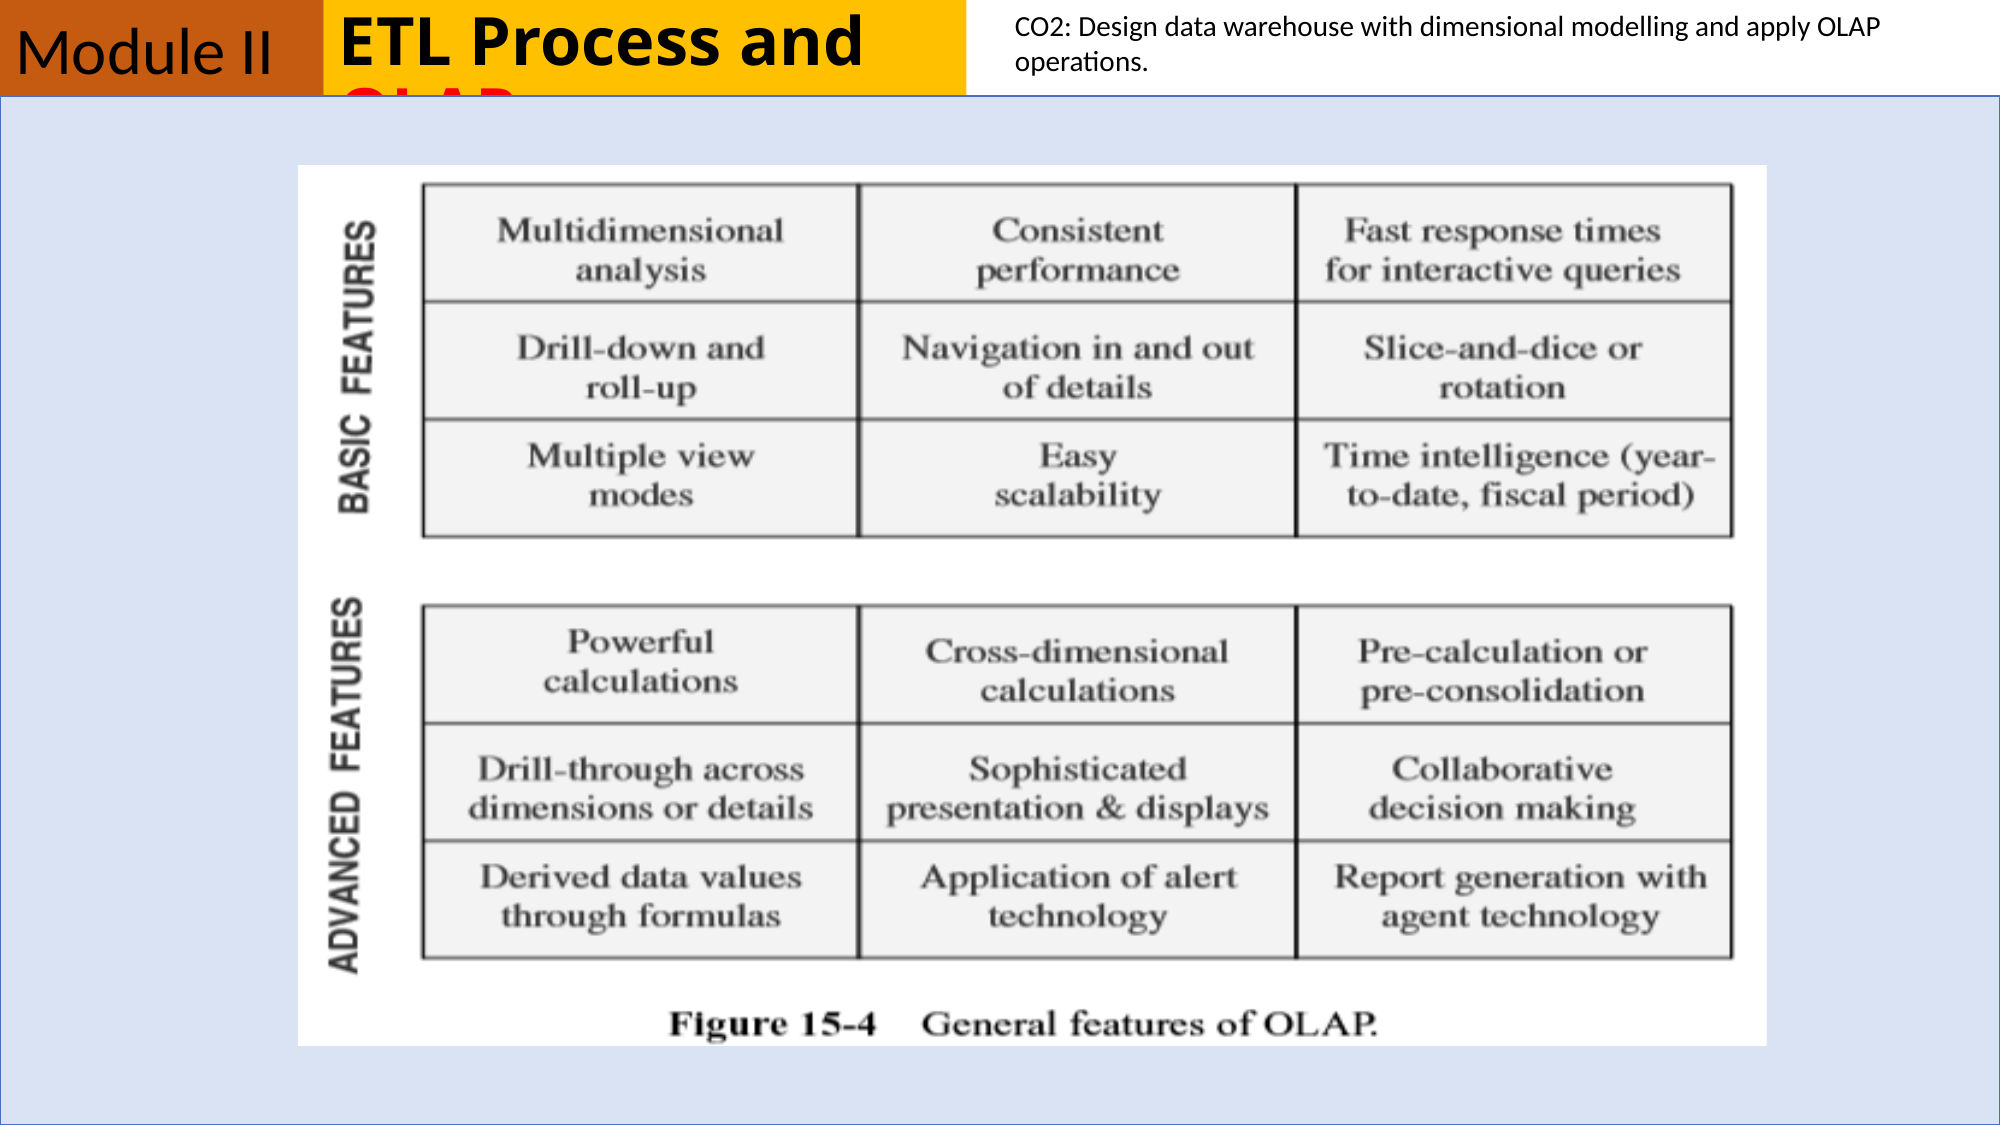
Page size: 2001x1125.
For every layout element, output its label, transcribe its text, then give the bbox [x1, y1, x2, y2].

text_box CO2: Design data warehouse with dimensional modelling and apply OLAP operations. [999, 0, 2000, 122]
text_box Module II [0, 0, 324, 96]
subtitle [0, 95, 2000, 1125]
picture [297, 165, 1767, 1046]
title ETL Process and OLAP: [324, 0, 967, 95]
